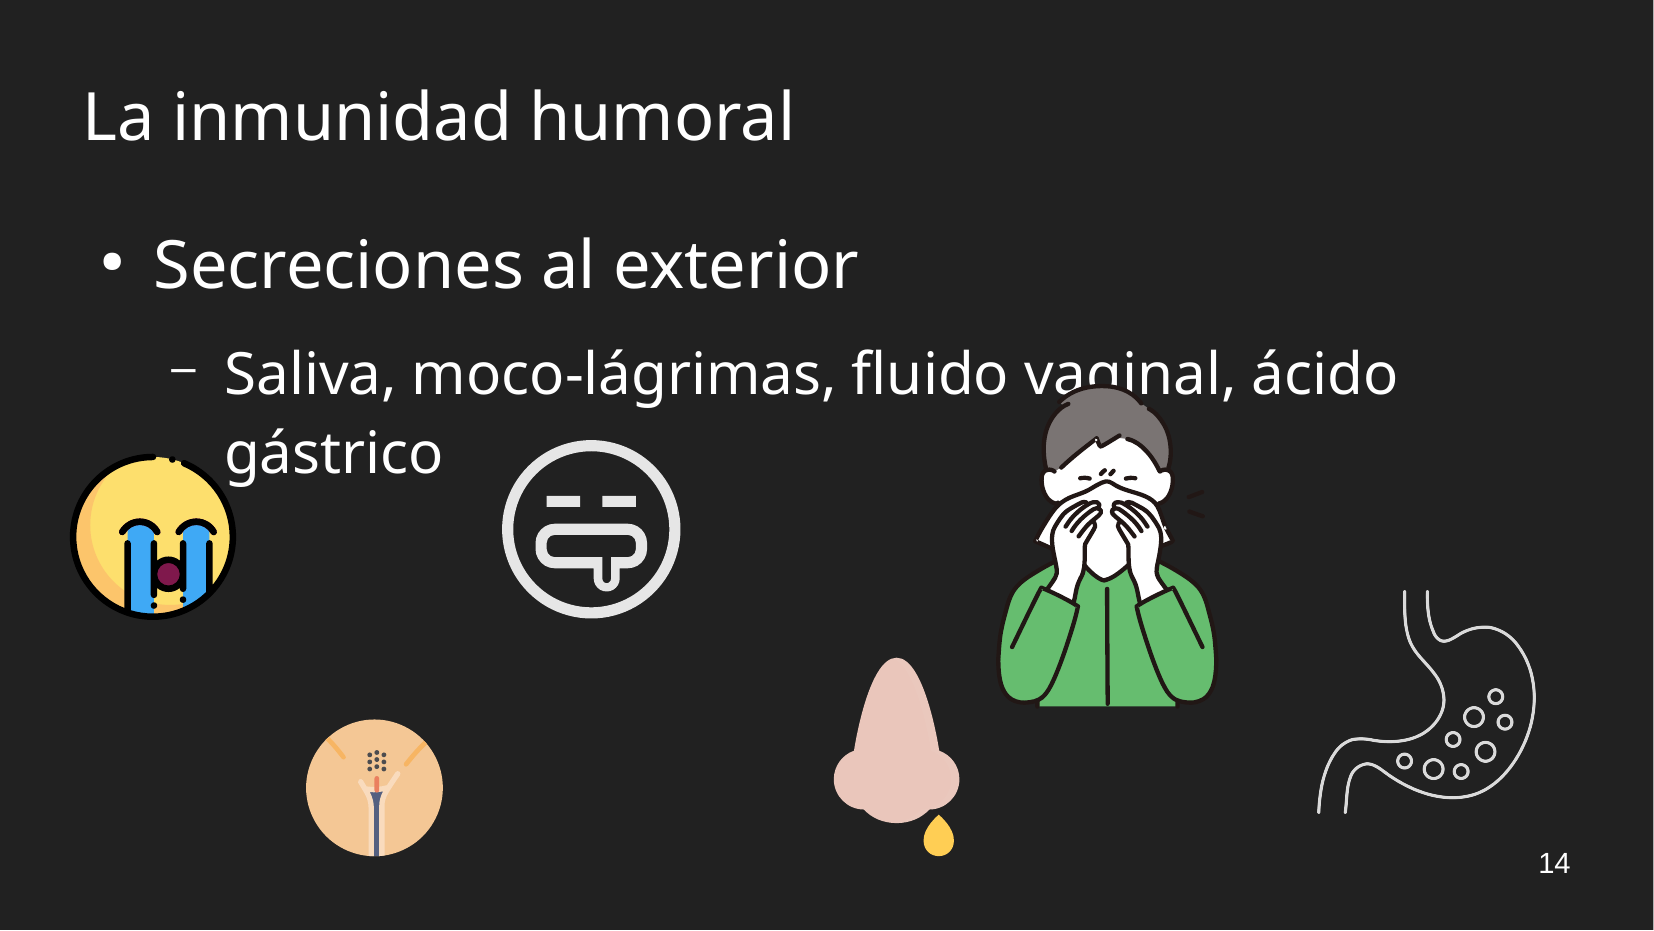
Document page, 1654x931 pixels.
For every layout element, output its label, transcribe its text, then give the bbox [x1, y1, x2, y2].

picture [797, 383, 1270, 857]
picture [1317, 590, 1536, 814]
picture [69, 453, 237, 621]
picture [306, 719, 443, 857]
title La inmunidad humoral [82, 37, 1571, 193]
list Secreciones al exterior Saliva, moco-lágrimas, fluido vaginal, ácido gástrico [82, 217, 1571, 758]
picture [501, 439, 681, 619]
